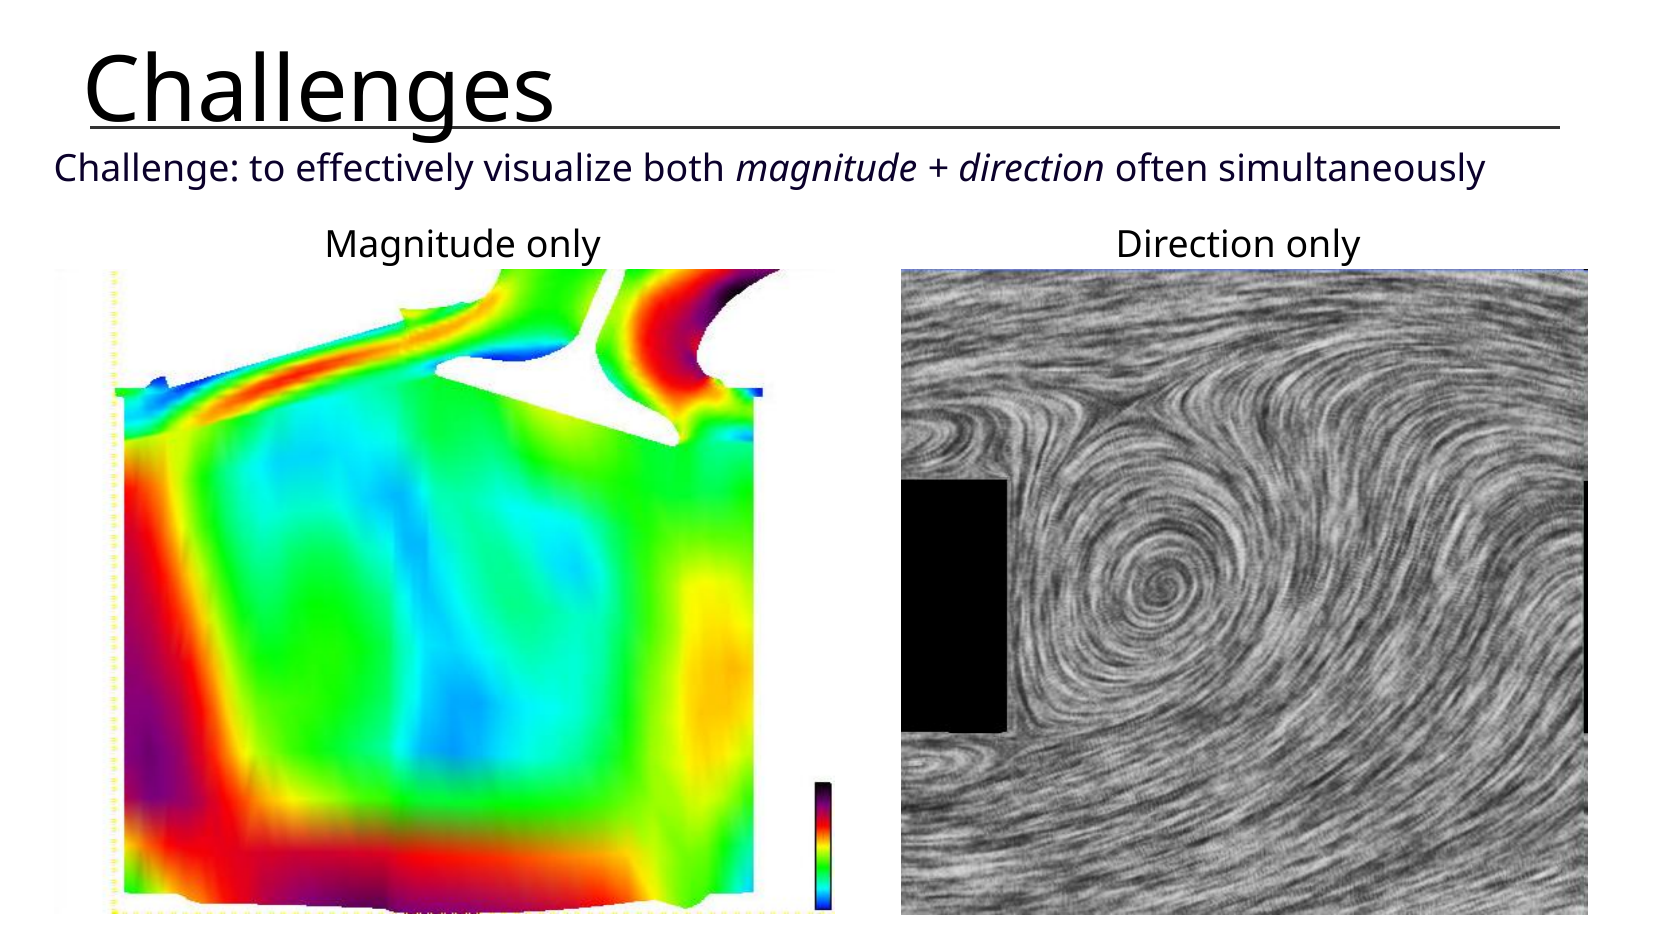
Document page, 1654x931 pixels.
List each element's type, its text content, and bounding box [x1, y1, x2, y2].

text_box Direction only [1100, 210, 1391, 272]
text_box Magnitude only [309, 210, 633, 272]
title Challenges [82, 32, 1571, 134]
text_box Challenge: to effectively visualize both magnitude + direction often simultaneously [38, 134, 1636, 211]
picture [54, 269, 835, 914]
picture [901, 269, 1588, 916]
